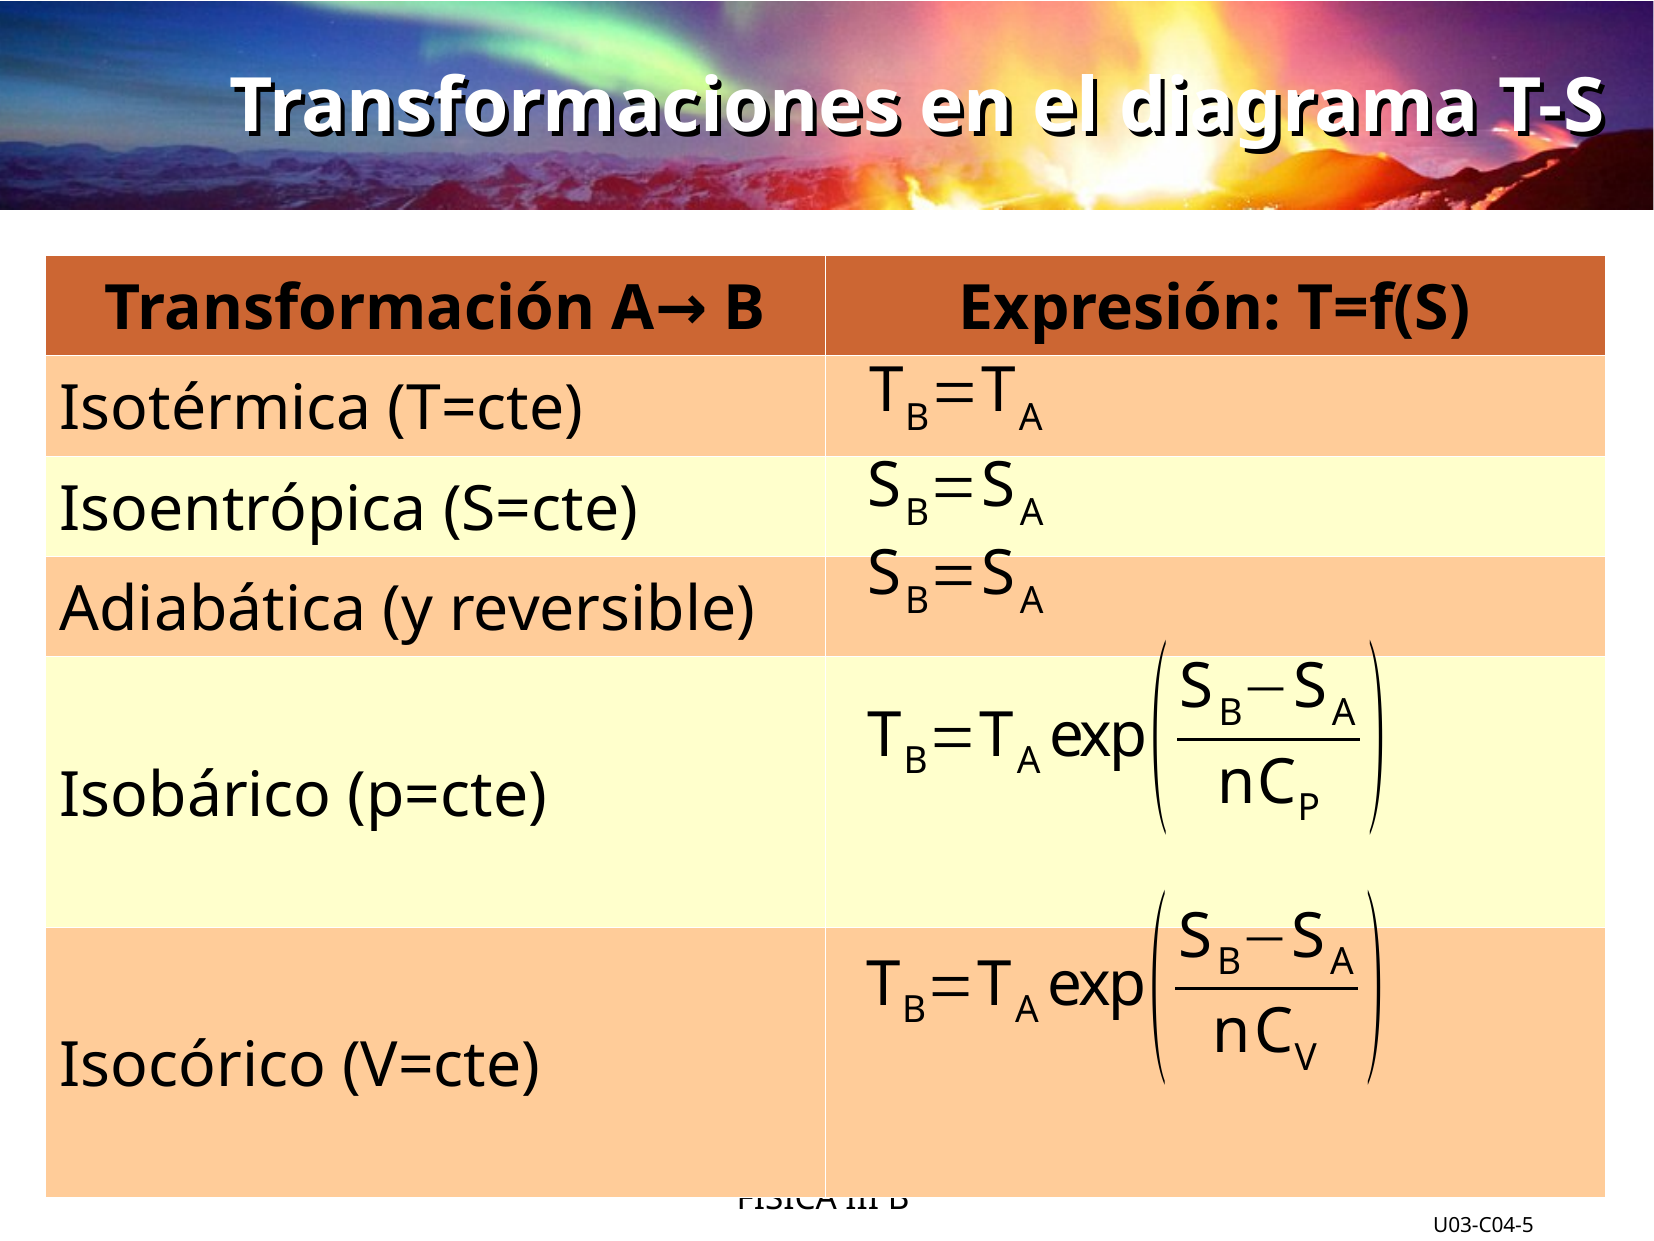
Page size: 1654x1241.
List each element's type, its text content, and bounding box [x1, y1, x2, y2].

text_box U03-C04-5 [1268, 1145, 1621, 1238]
title Transformaciones en el diagrama T-S [45, 15, 1606, 191]
table_cell [826, 928, 1605, 1197]
table_cell [826, 557, 1605, 656]
chart [860, 637, 1393, 840]
table_cell Isobárico (p=cte) [46, 657, 825, 927]
picture [0, 1, 1654, 210]
table_header Expresión: T=f(S) [826, 256, 1605, 355]
chart [861, 535, 1051, 623]
chart [858, 886, 1391, 1089]
table_cell [826, 457, 1605, 556]
chart [861, 446, 1051, 534]
table_header Transformación A→ B [46, 256, 825, 355]
chart [861, 352, 1050, 439]
table_cell Adiabática (y reversible) [46, 557, 825, 656]
table_cell [826, 356, 1605, 456]
table_cell Isocórico (V=cte) [46, 928, 825, 1197]
table_cell Isoentrópica (S=cte) [46, 457, 825, 556]
table_cell [826, 657, 1605, 927]
table_cell Isotérmica (T=cte) [46, 356, 825, 456]
